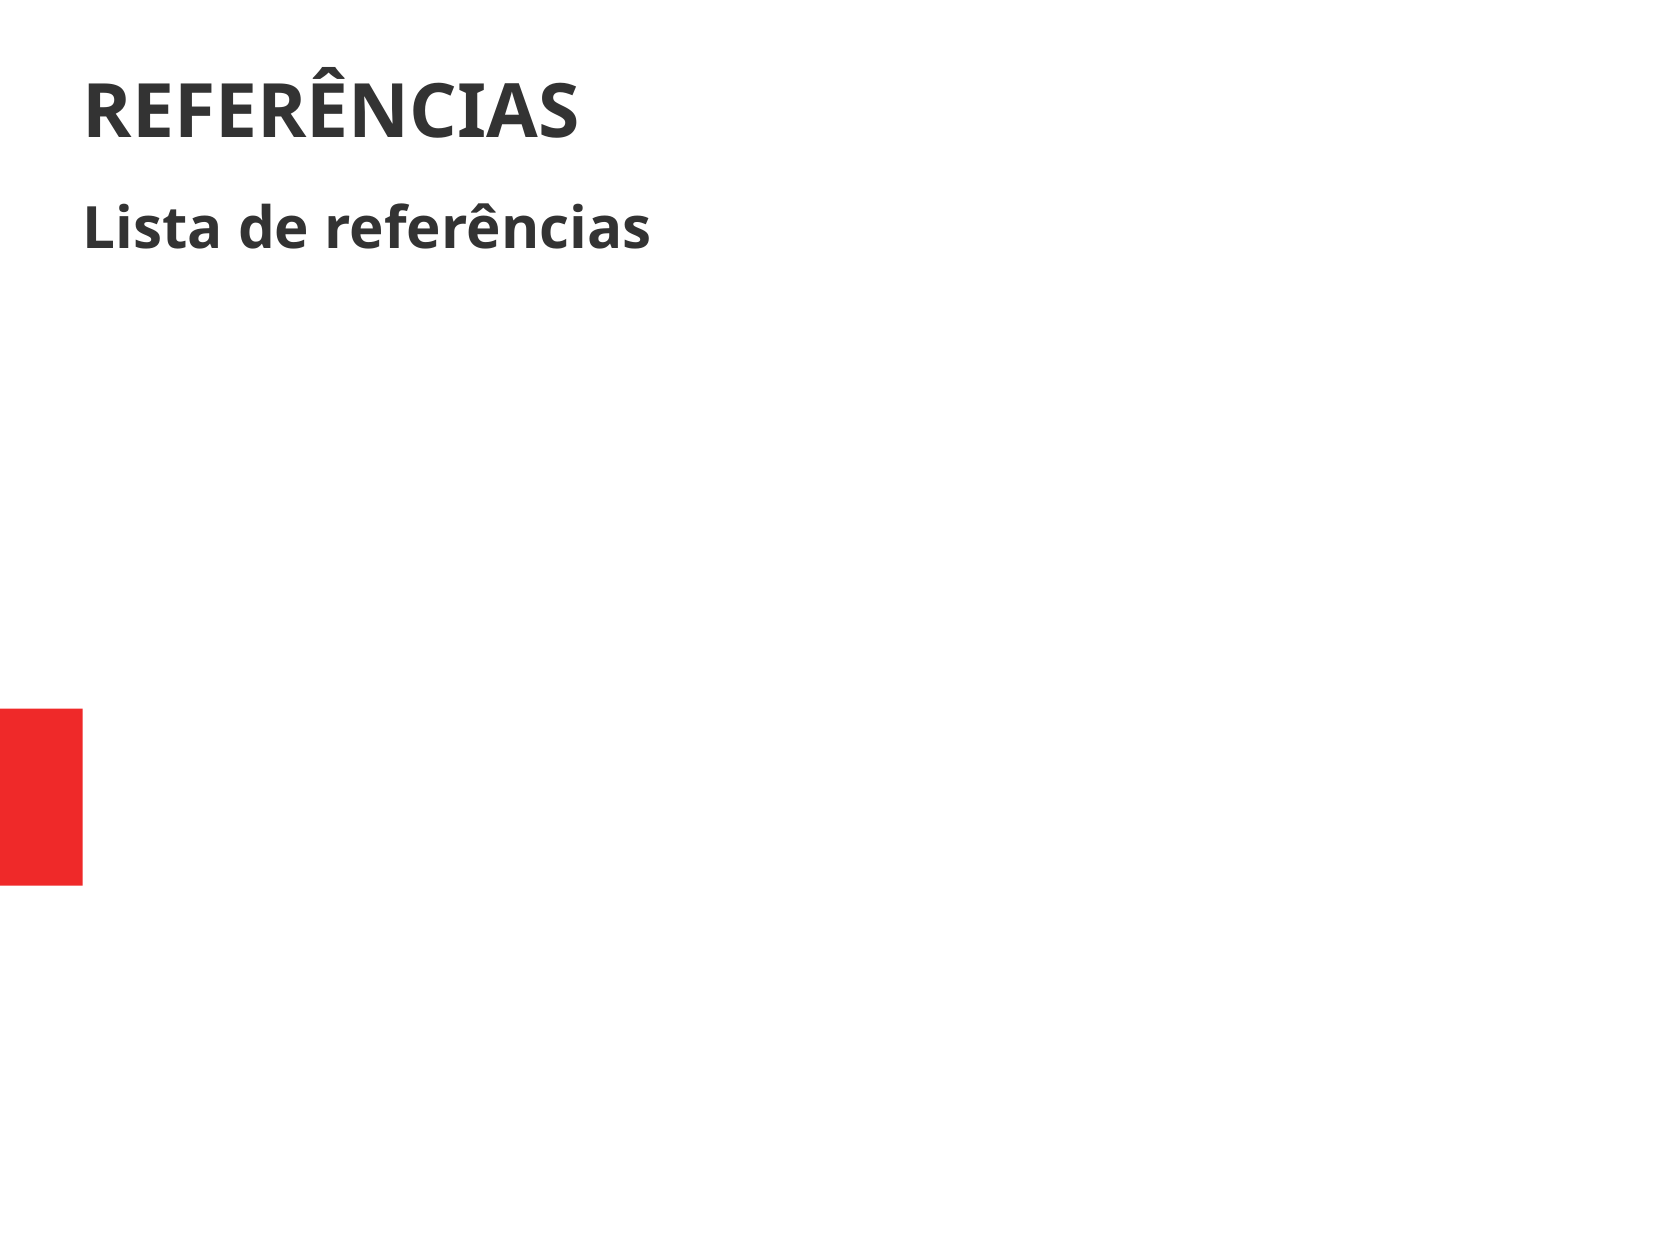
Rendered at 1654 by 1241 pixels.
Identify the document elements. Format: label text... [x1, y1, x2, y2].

text_box REFERÊNCIAS [82, 49, 1571, 166]
text_box Lista de referências [82, 167, 1571, 284]
